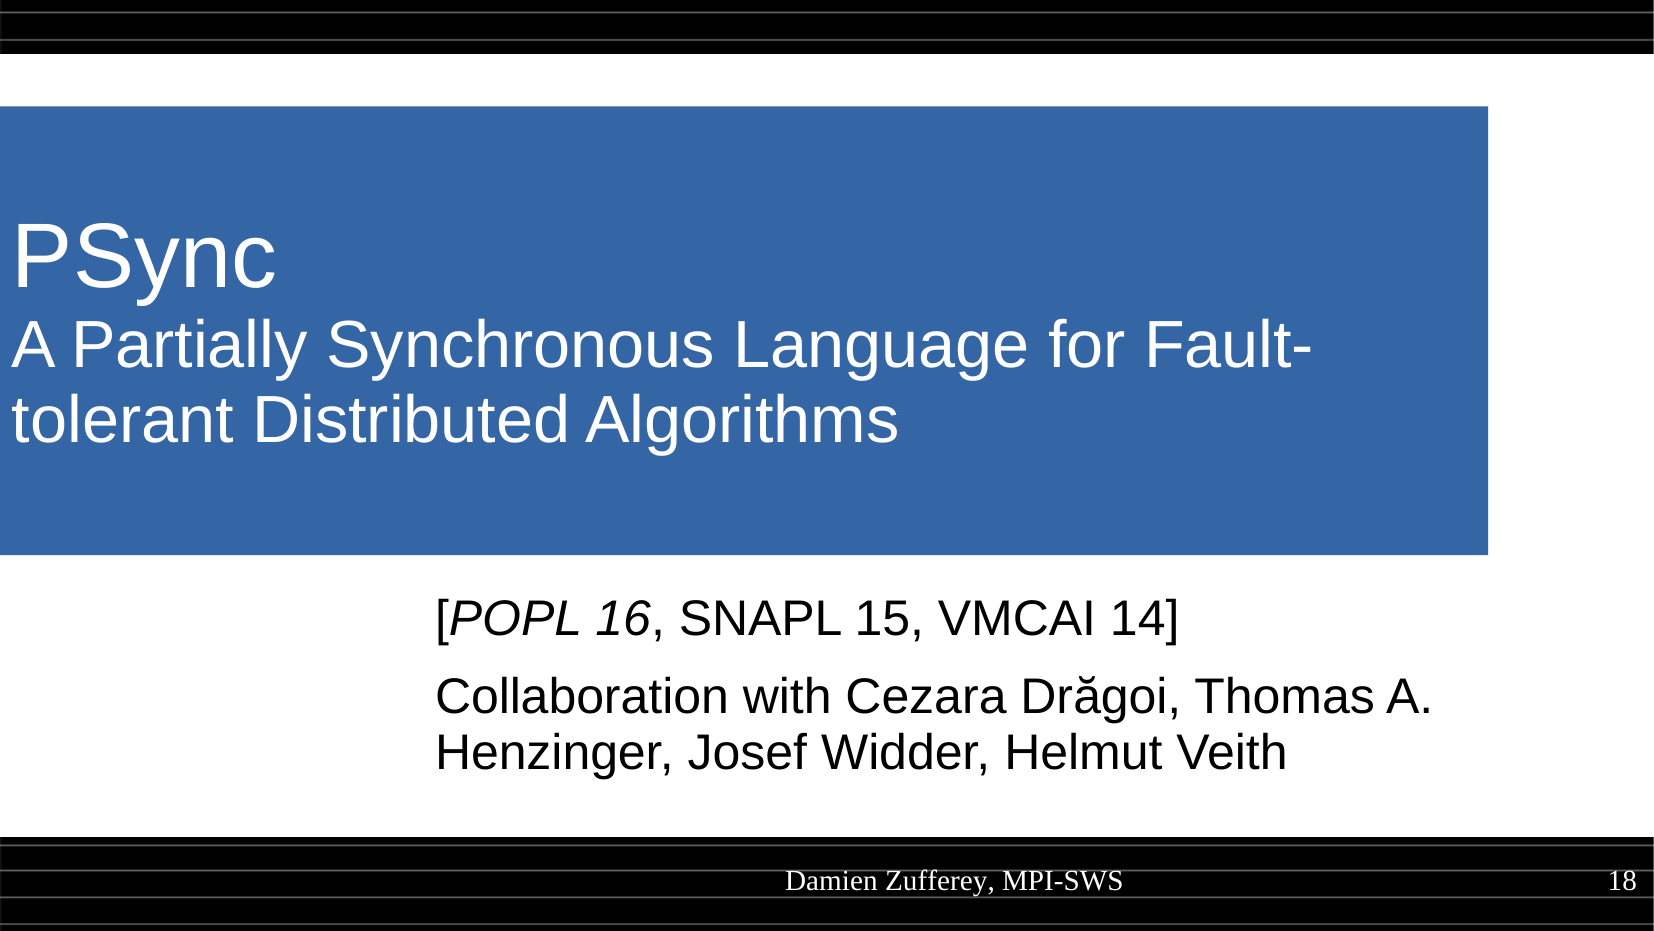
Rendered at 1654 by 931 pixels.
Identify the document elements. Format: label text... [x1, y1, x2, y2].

picture [0, 837, 1654, 931]
title PSync A Partially Synchronous Language for Fault-tolerant Distributed Algorithms [0, 106, 1489, 556]
list [POPL 16, SNAPL 15, VMCAI 14] Collaboration with Cezara Drăgoi, Thomas A. Henzinger, Josef Widder, Helmut Veith [435, 590, 1489, 804]
picture [0, 0, 1654, 54]
